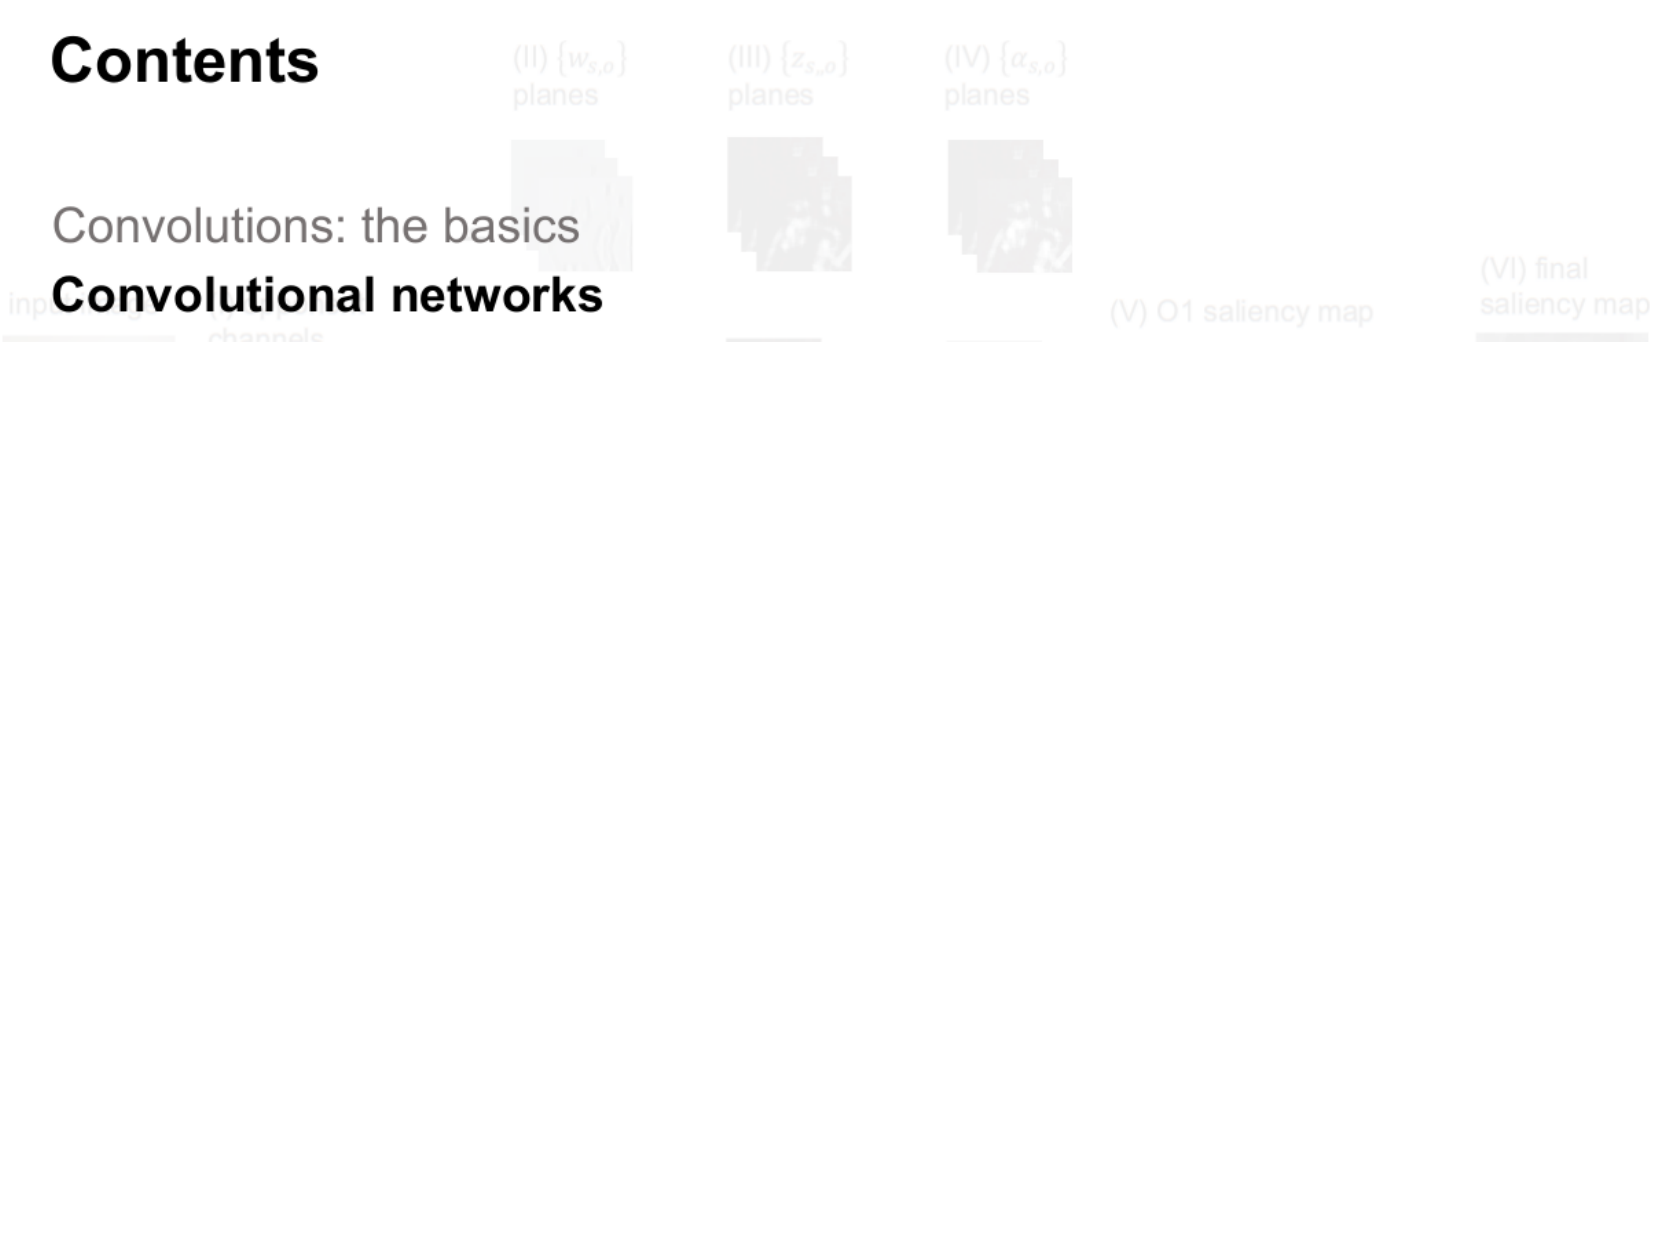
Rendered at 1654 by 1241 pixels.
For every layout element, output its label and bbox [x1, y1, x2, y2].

picture [0, 0, 1654, 342]
